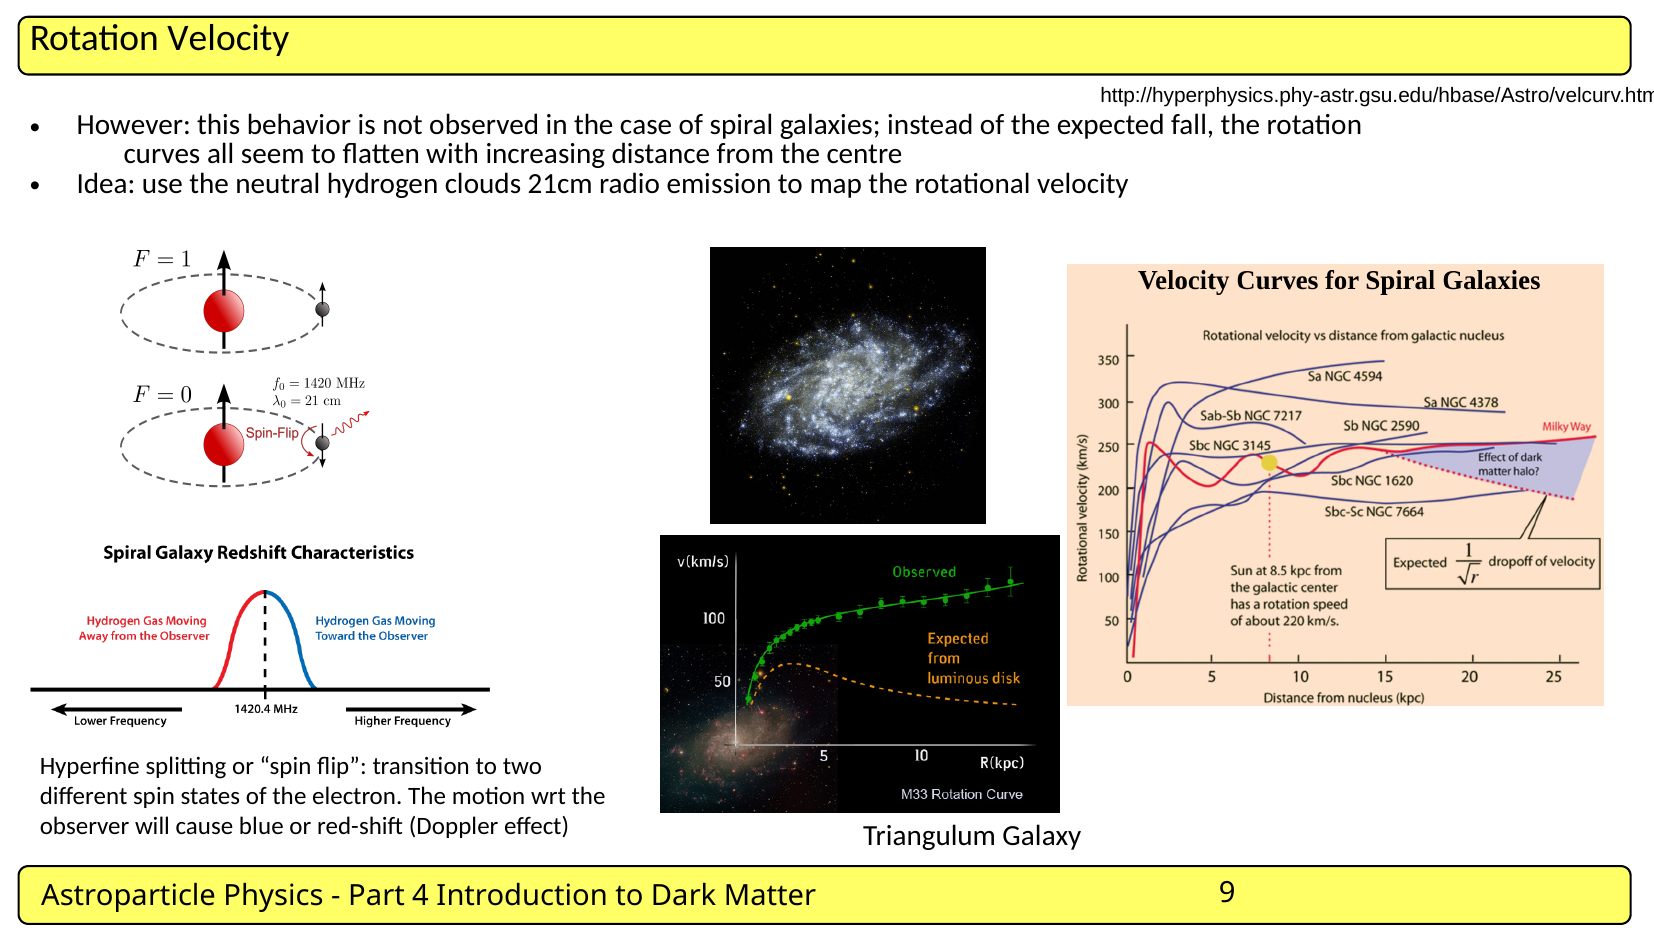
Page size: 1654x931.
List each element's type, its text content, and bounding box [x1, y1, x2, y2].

text_box Astroparticle Physics - Part 4 Introduction to Dark Matter [40, 876, 939, 931]
picture [1067, 264, 1604, 706]
picture [710, 247, 986, 524]
picture [660, 535, 1060, 813]
text_box Triangulum Galaxy [848, 808, 1397, 860]
text_box http://hyperphysics.phy-astr.gsu.edu/hbase/Astro/velcurv.html [1085, 76, 1654, 115]
text_box However: this behavior is not observed in the case of spiral galaxies; instead of the expected fall, the rotation curves all seem to flatten with increasing distance from the centre Idea: use the neutral hydrogen clouds 21cm radio emission to map the rotational velocity [15, 105, 1406, 228]
picture [30, 542, 490, 728]
picture [105, 234, 384, 503]
text_box [1218, 873, 1604, 931]
text_box Rotation Velocity [15, 15, 308, 77]
text_box Hyperfine splitting or “spin flip”: transition to two different spin states of the electron. The motion wrt the observer will cause blue or red-shift (Doppler effect) [24, 741, 625, 848]
